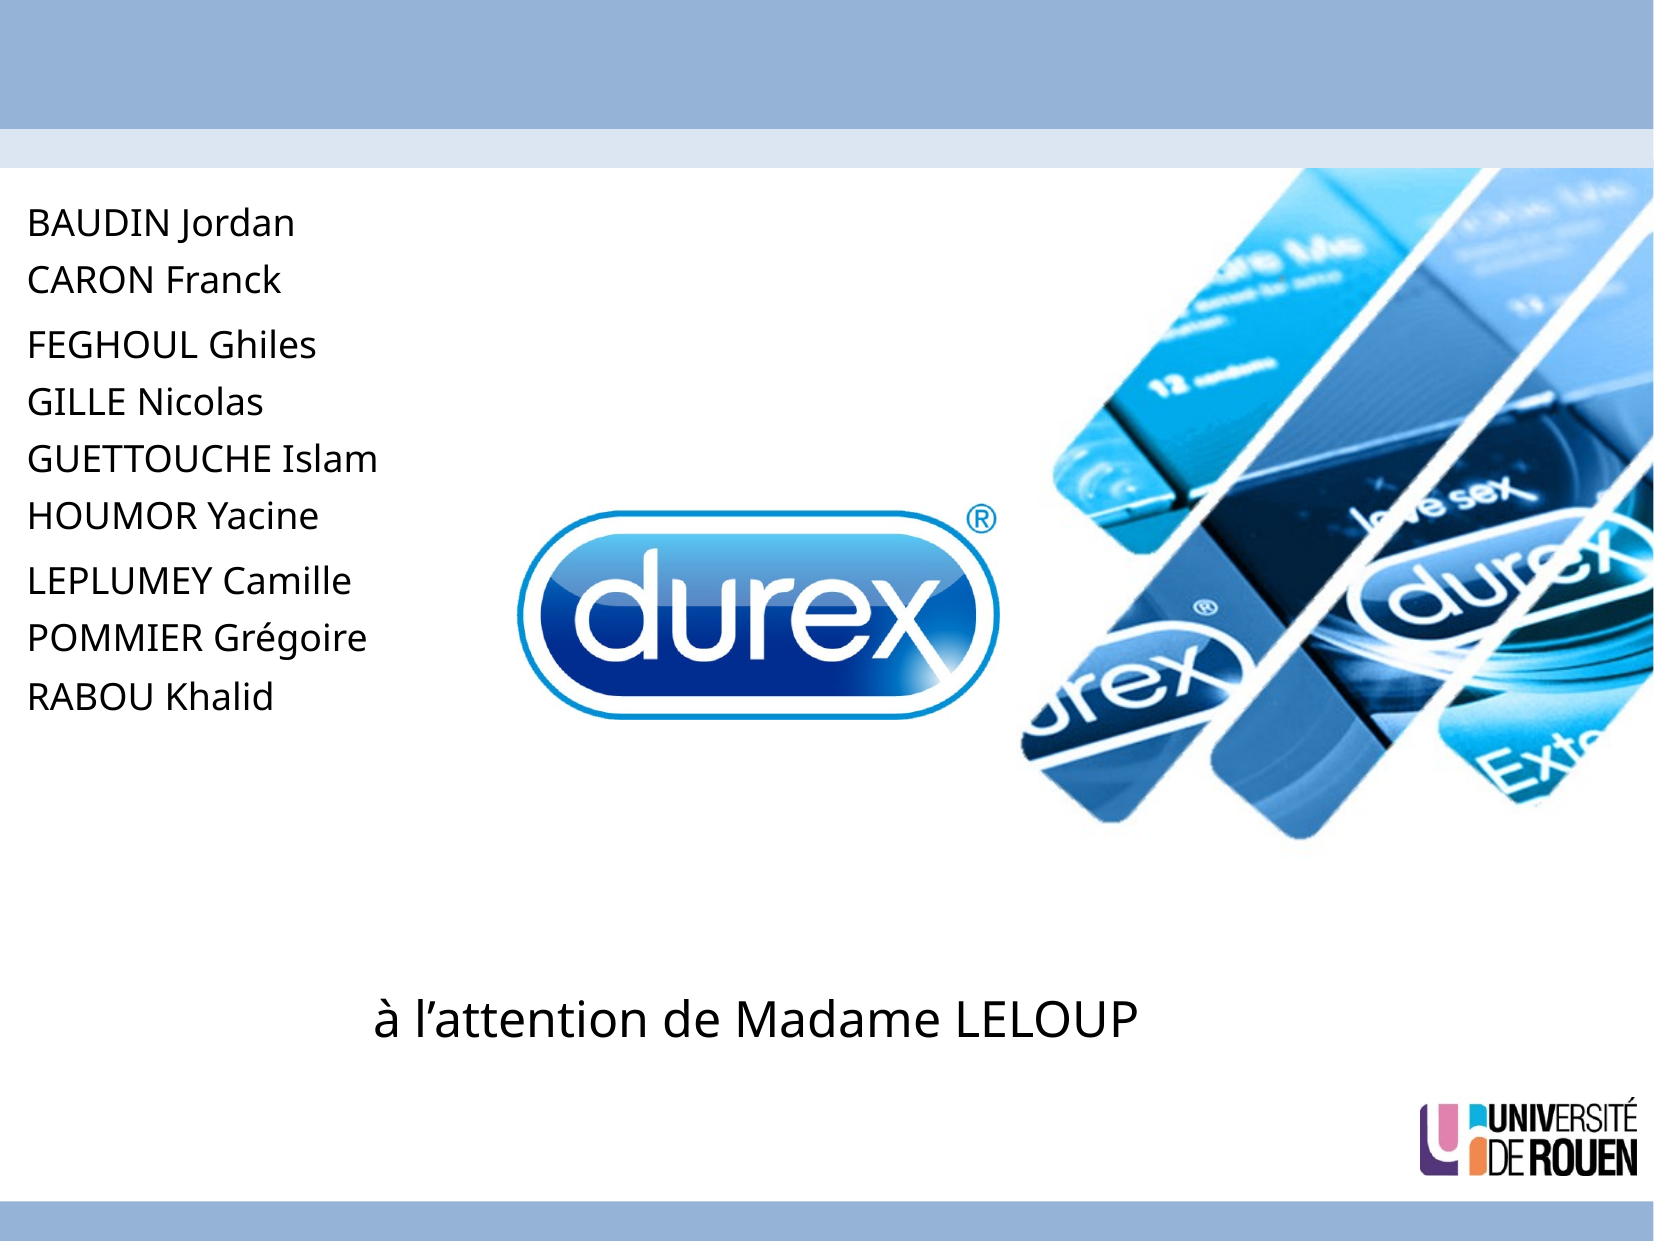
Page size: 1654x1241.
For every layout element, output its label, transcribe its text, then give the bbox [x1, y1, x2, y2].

text_box [0, 1201, 1654, 1241]
text_box GUETTOUCHE Islam [11, 426, 449, 482]
text_box HOUMOR Yacine [11, 482, 449, 540]
text_box FEGHOUL Ghiles [11, 310, 449, 368]
text_box LEPLUMEY Camille [11, 547, 449, 605]
title à l’attention de Madame LELOUP [285, 909, 1229, 1052]
text_box GILLE Nicolas [11, 368, 449, 426]
picture [516, 168, 1654, 982]
text_box [0, 0, 1654, 168]
picture [1420, 1097, 1637, 1176]
text_box CARON Franck [11, 246, 449, 304]
text_box BAUDIN Jordan [11, 188, 449, 246]
text_box POMMIER Grégoire [11, 605, 449, 662]
text_box RABOU Khalid [11, 663, 449, 721]
